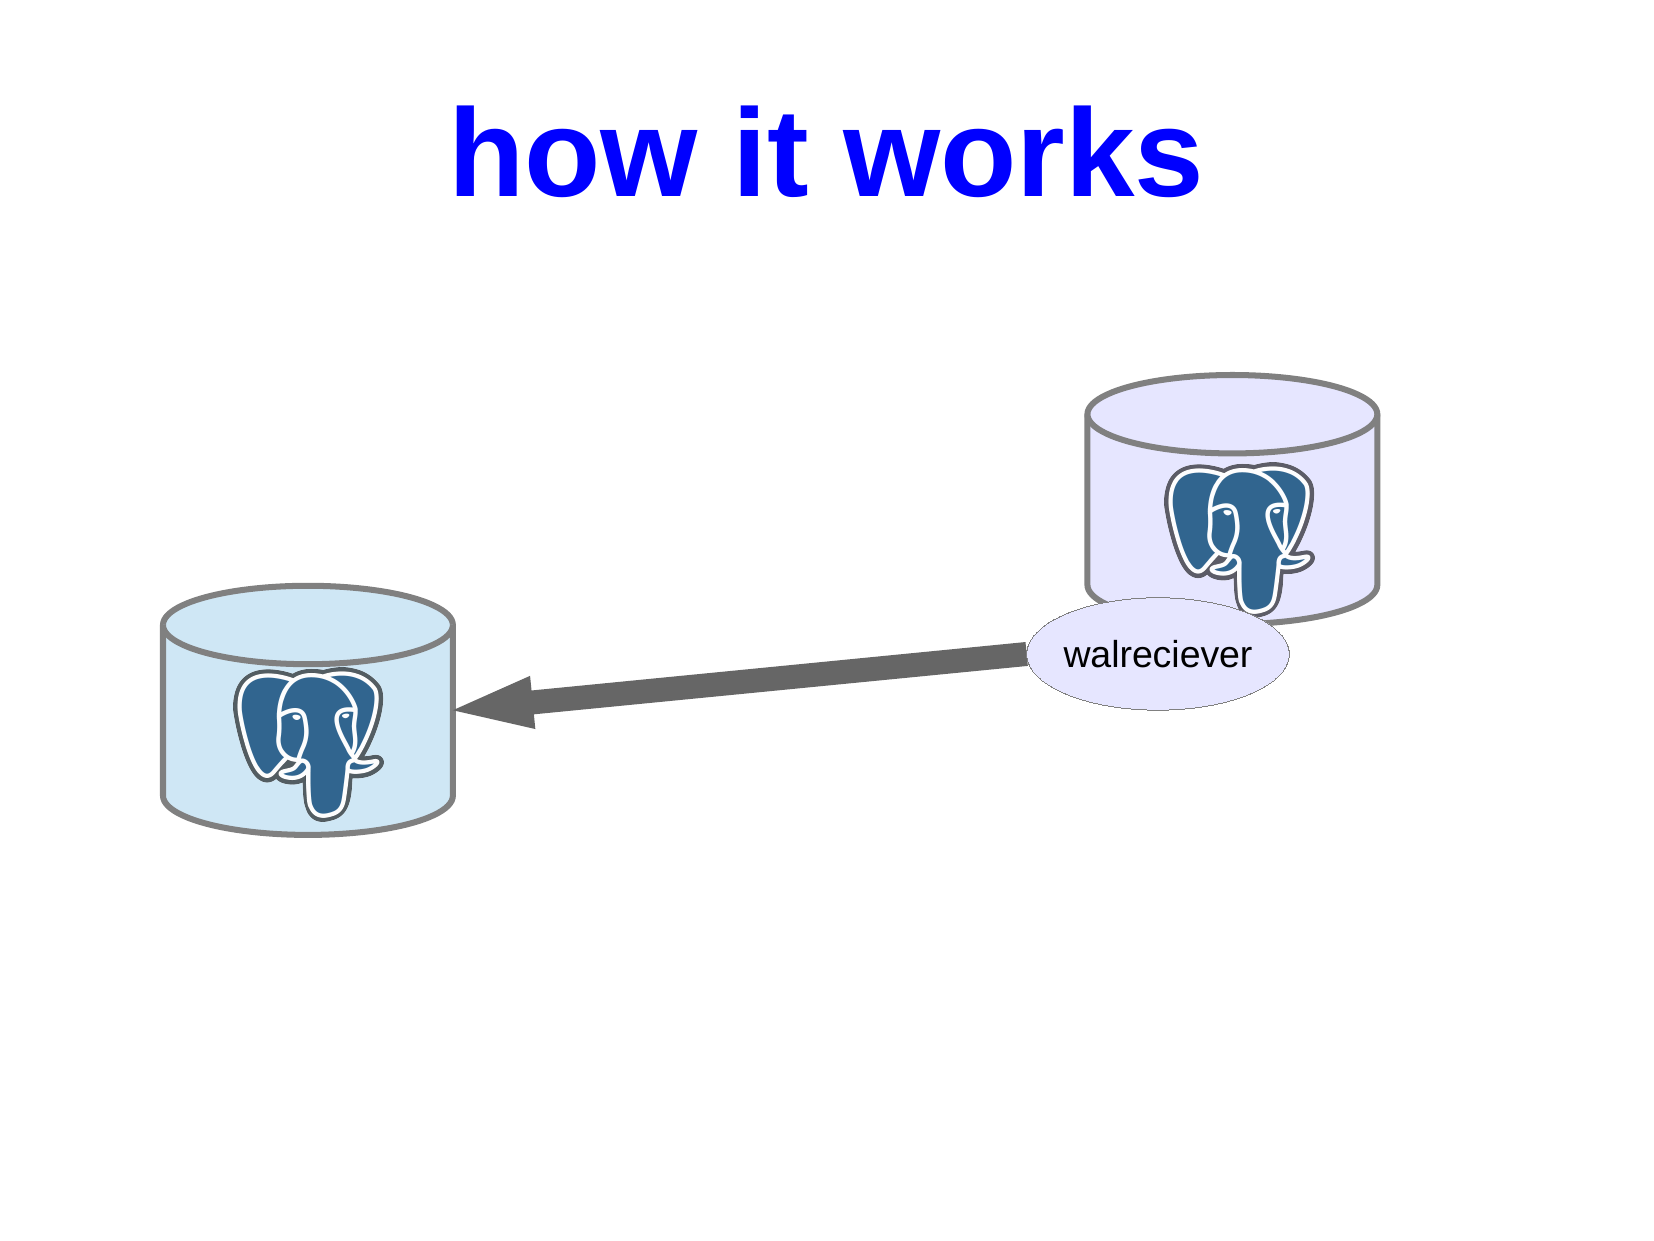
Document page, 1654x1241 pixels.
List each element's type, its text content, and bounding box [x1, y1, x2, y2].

title how it works [82, 27, 1571, 279]
text_box [1087, 375, 1378, 618]
picture [233, 667, 384, 822]
text_box [162, 585, 453, 835]
text_box walreciever [1026, 597, 1290, 711]
text_box [1261, 618, 1311, 623]
picture [1164, 462, 1315, 618]
